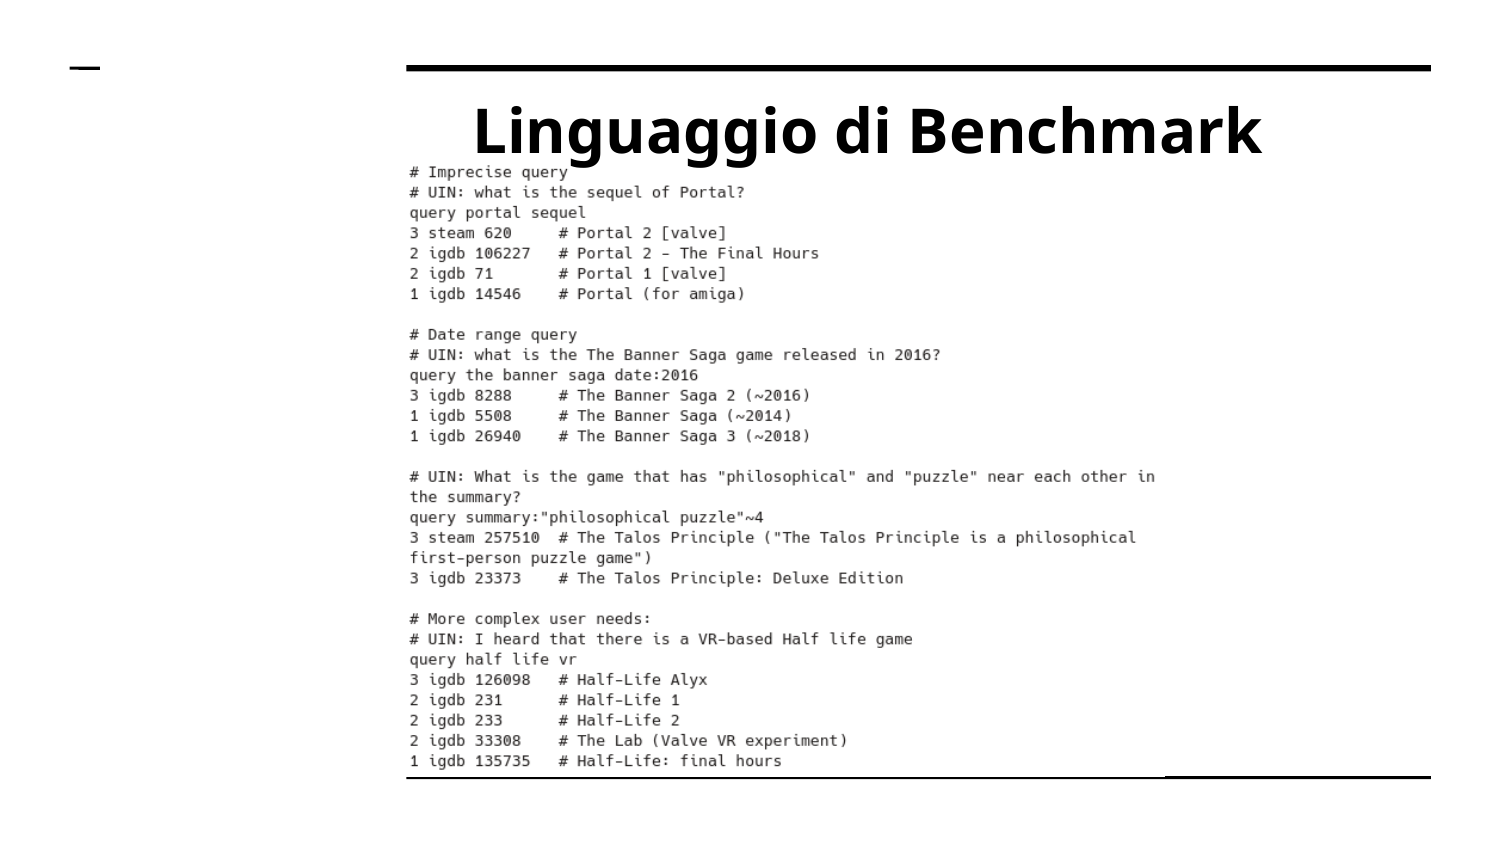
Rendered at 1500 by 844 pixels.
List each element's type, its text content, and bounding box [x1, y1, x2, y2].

title Linguaggio di Benchmark [457, 76, 1495, 182]
picture [406, 163, 1165, 777]
